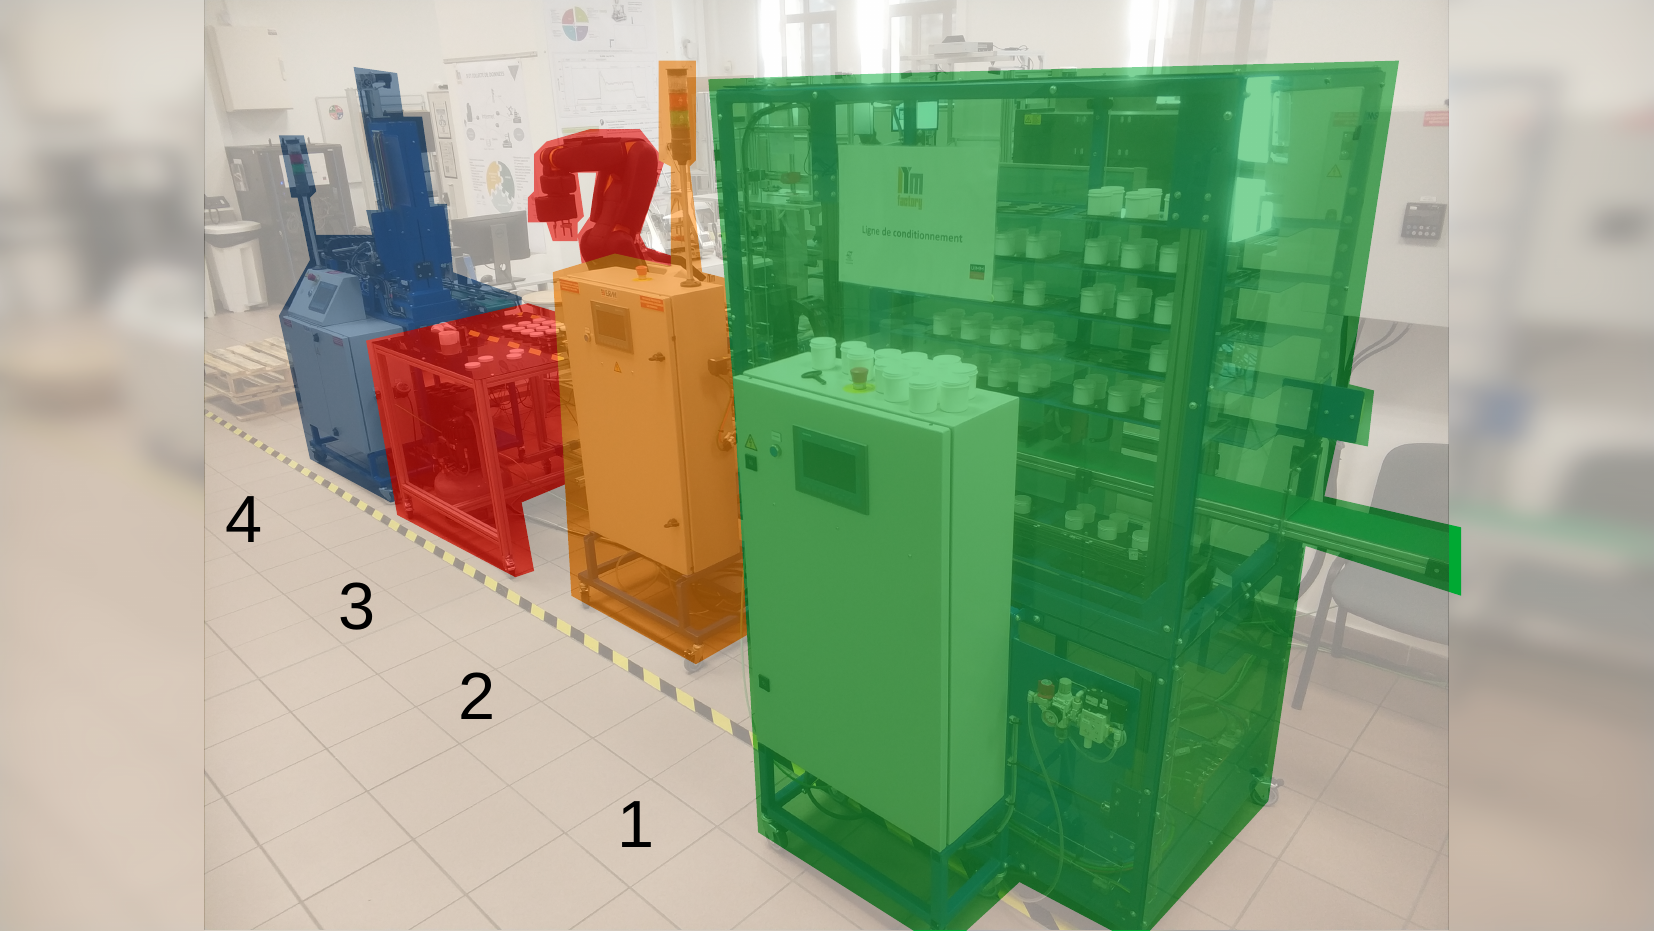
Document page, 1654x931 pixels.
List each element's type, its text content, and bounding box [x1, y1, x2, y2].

text_box 1 [602, 779, 669, 870]
picture [0, 0, 1654, 931]
text_box 4 [210, 474, 277, 565]
text_box [1449, 524, 1462, 596]
text_box 2 [443, 651, 511, 741]
text_box 3 [323, 561, 391, 652]
